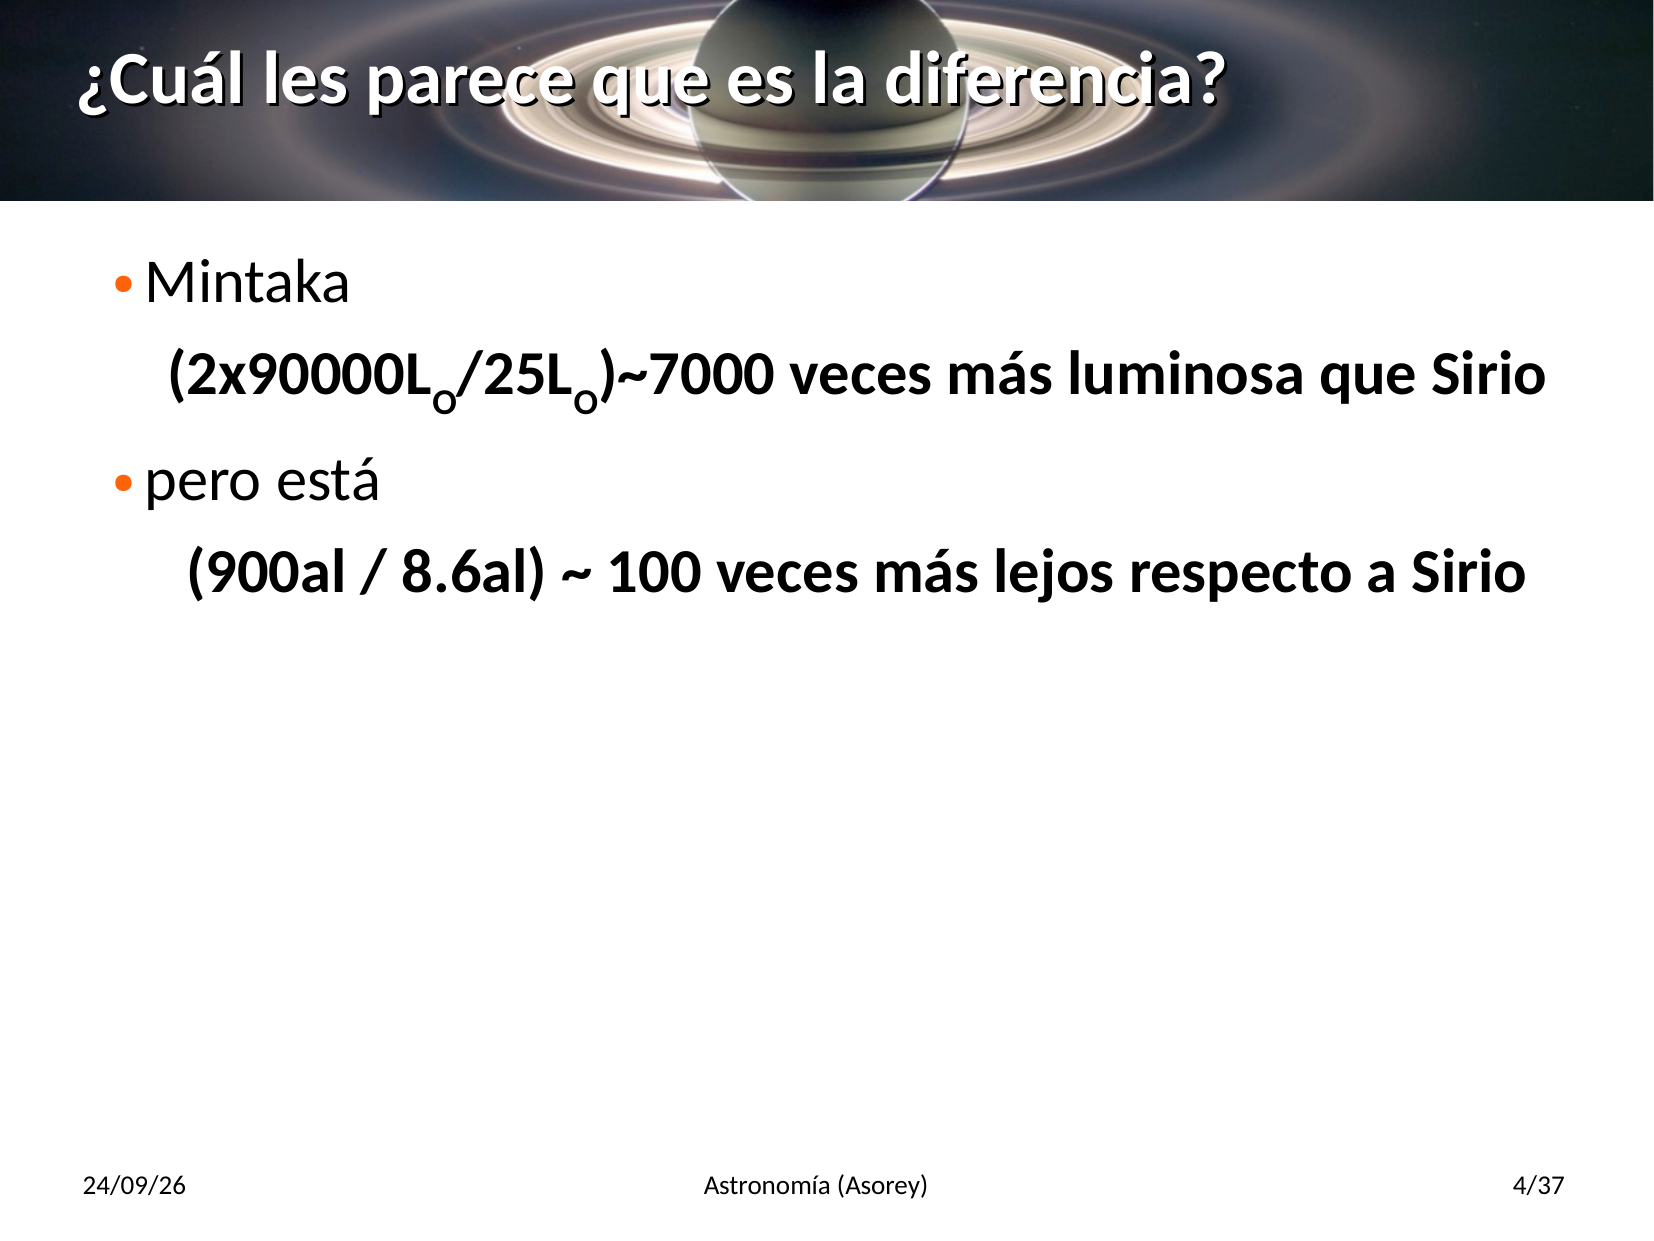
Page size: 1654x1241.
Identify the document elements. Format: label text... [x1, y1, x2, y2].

list Mintaka (2x90000LO/25LO)~7000 veces más luminosa que Sirio pero está (900al / 8.6al) ~ 100 veces más lejos respecto a Sirio [82, 255, 1571, 1174]
picture [0, 0, 1654, 201]
title ¿Cuál les parece que es la diferencia? [75, 19, 1564, 151]
